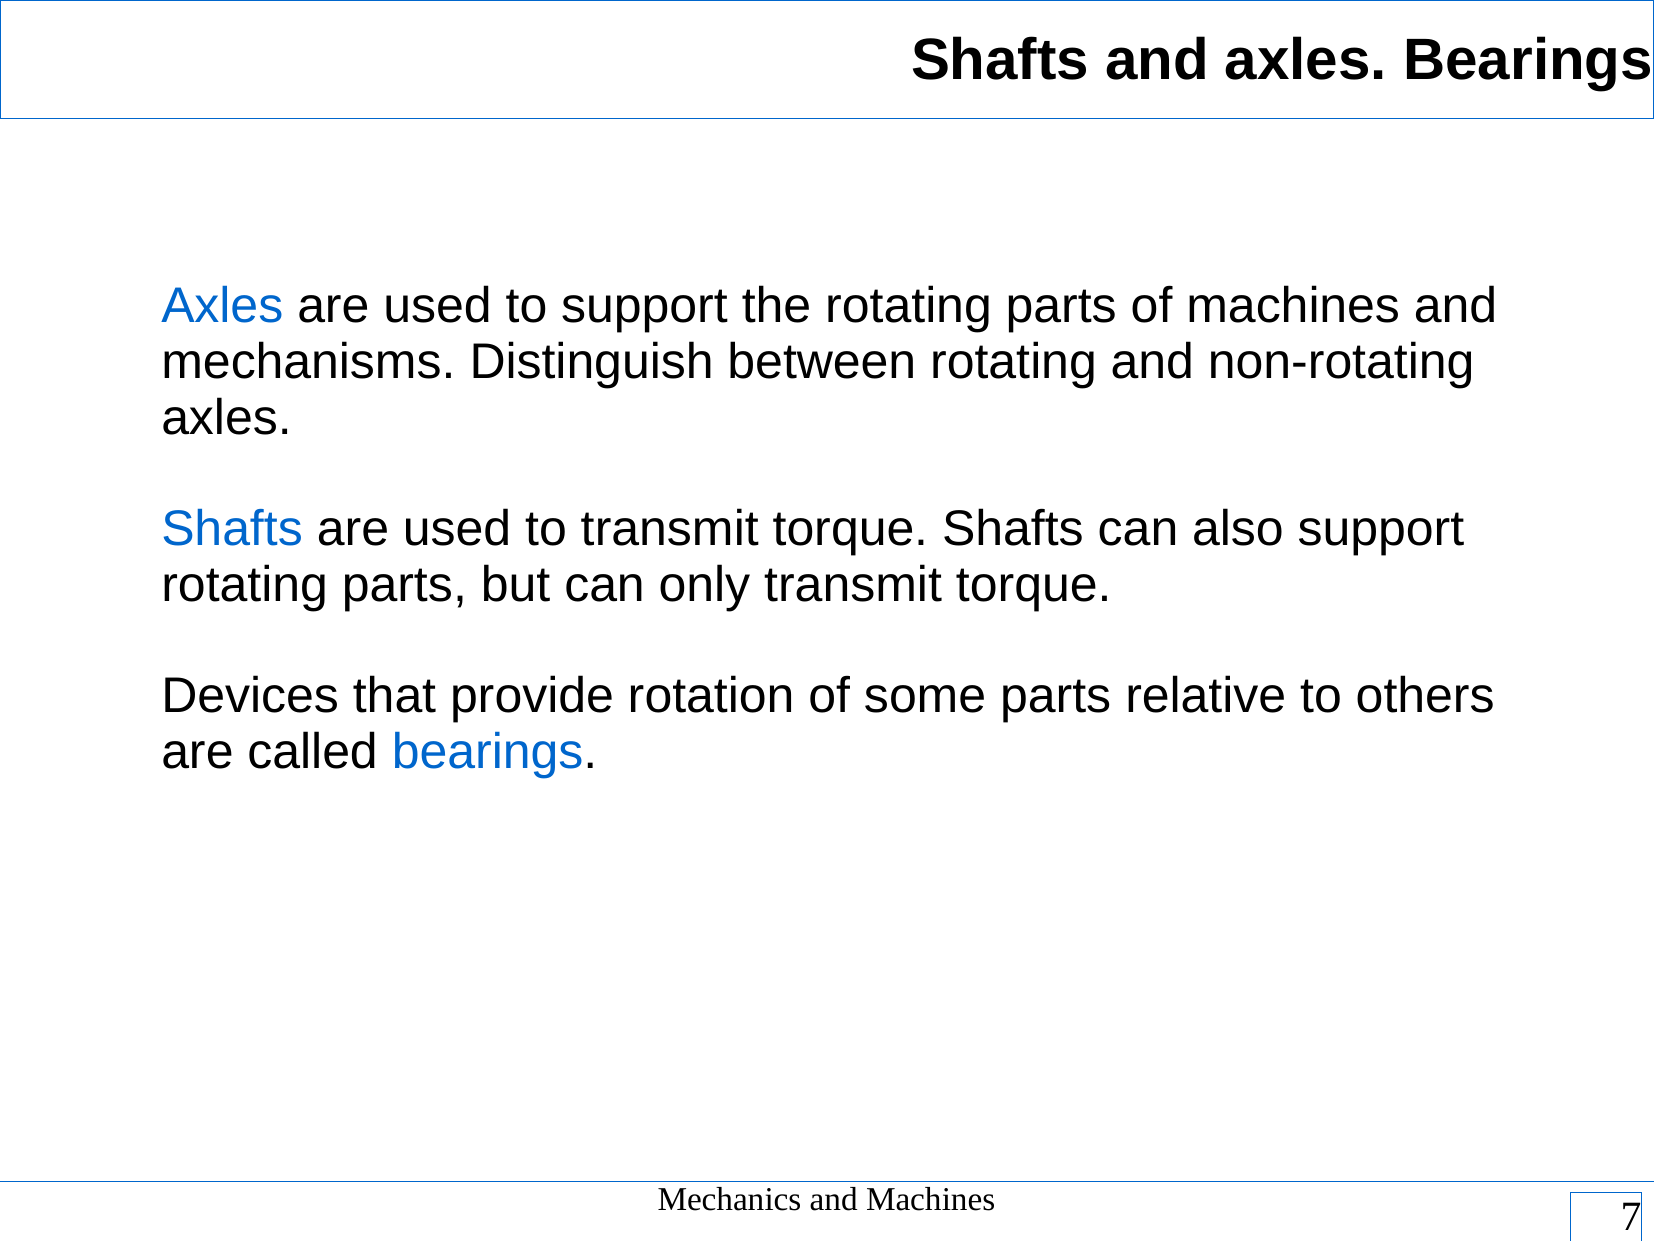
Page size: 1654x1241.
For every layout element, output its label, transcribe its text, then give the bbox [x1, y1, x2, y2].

text_box Axles are used to support the rotating parts of machines and mechanisms. Distinguish between rotating and non-rotating axles. Shafts are used to transmit torque. Shafts can also support rotating parts, but can only transmit torque. Devices that provide rotation of some parts relative to others are called bearings. [146, 270, 1561, 914]
title Shafts and axles. Bearings [0, 0, 1654, 119]
